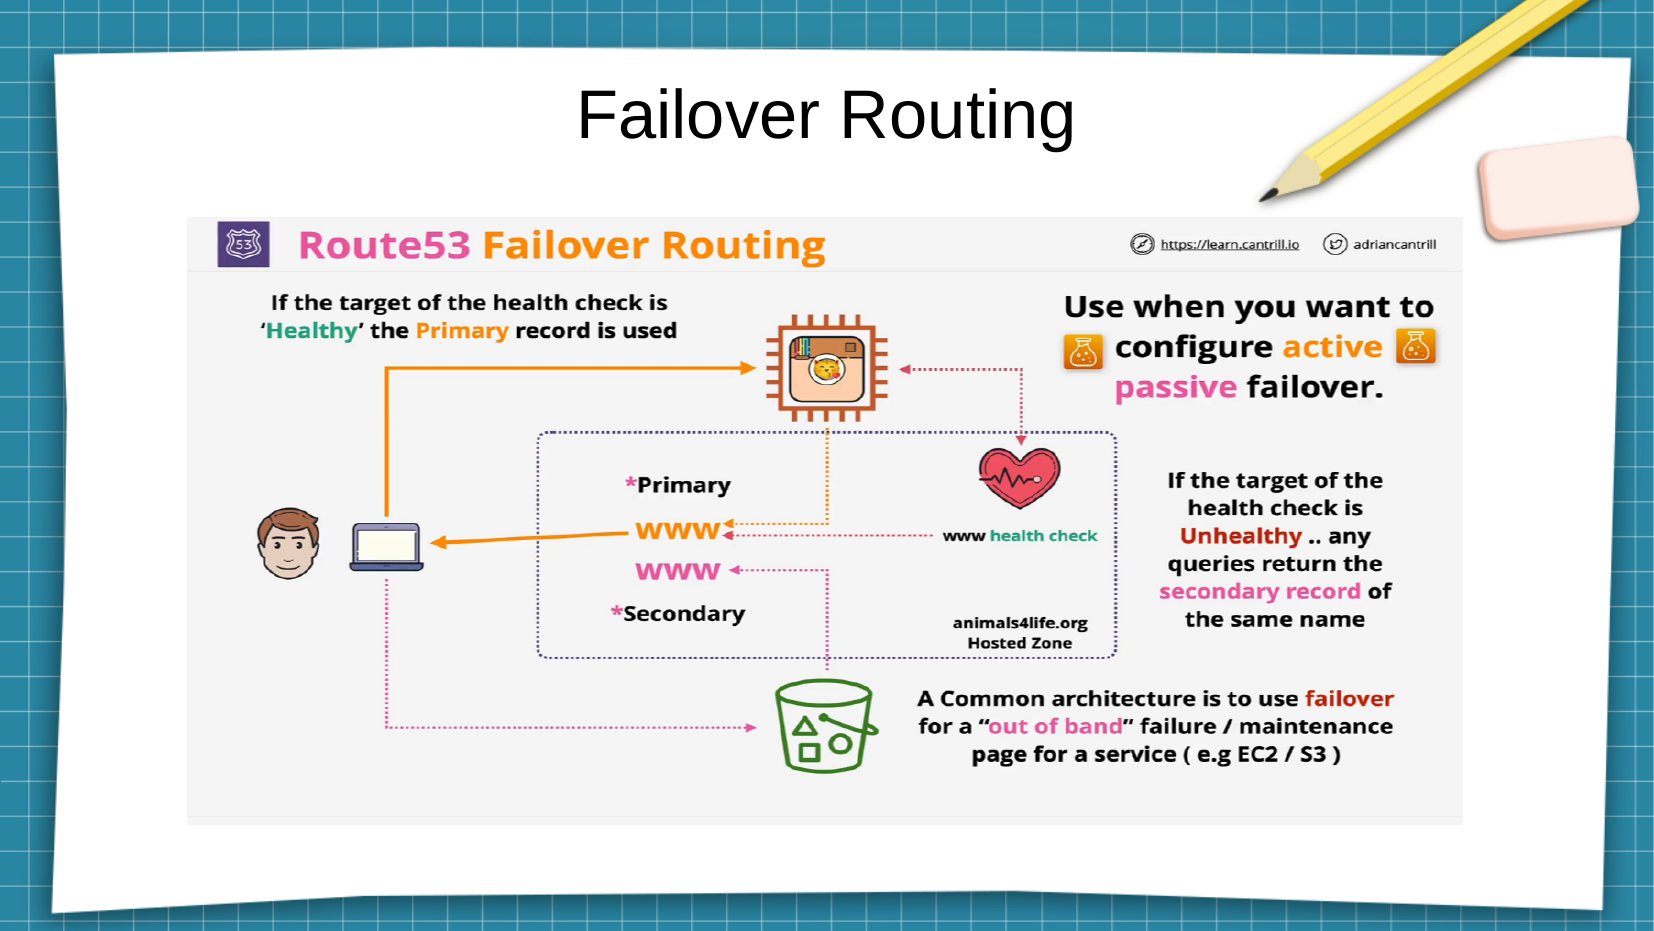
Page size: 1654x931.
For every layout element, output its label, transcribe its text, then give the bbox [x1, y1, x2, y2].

picture [0, 0, 1654, 931]
title Failover Routing [82, 37, 1571, 193]
